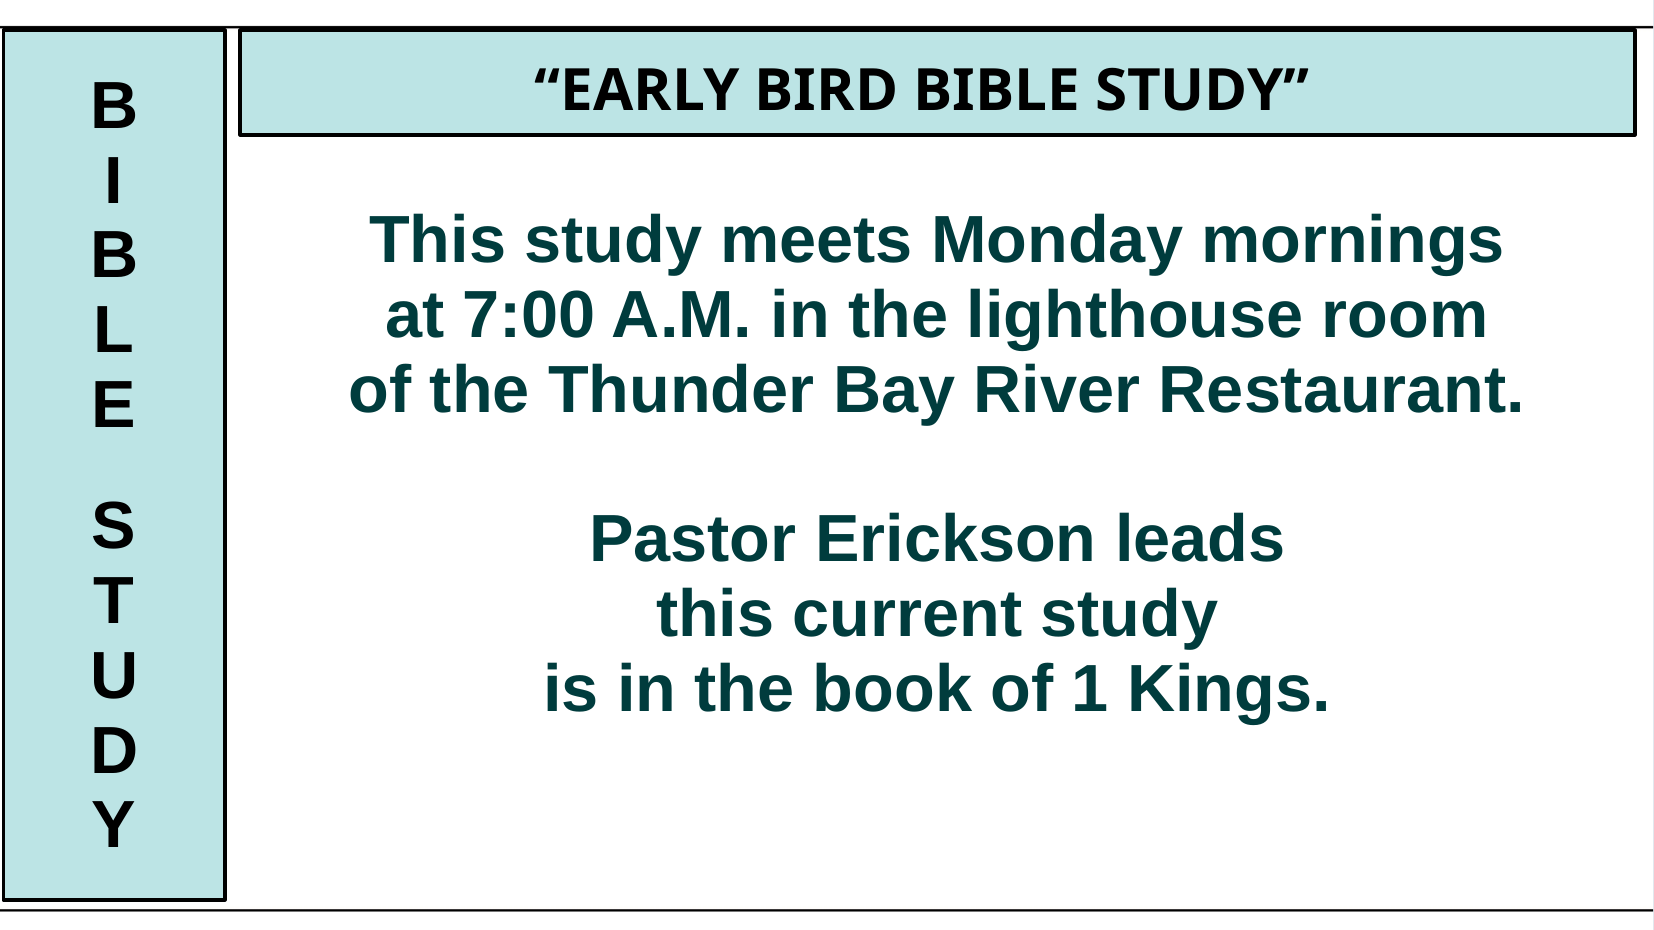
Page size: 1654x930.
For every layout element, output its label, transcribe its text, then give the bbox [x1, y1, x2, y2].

text_box “EARLY BIRD BIBLE STUDY” [255, 40, 1591, 134]
picture [0, 0, 1654, 930]
text_box B I B L E S T U D Y [3, 29, 226, 901]
text_box [240, 29, 1636, 135]
text_box This study meets Monday mornings at 7:00 A.M. in the lighthouse room of the Thunder Bay River Restaurant. Pastor Erickson leads this current study is in the book of 1 Kings. [300, 194, 1576, 734]
